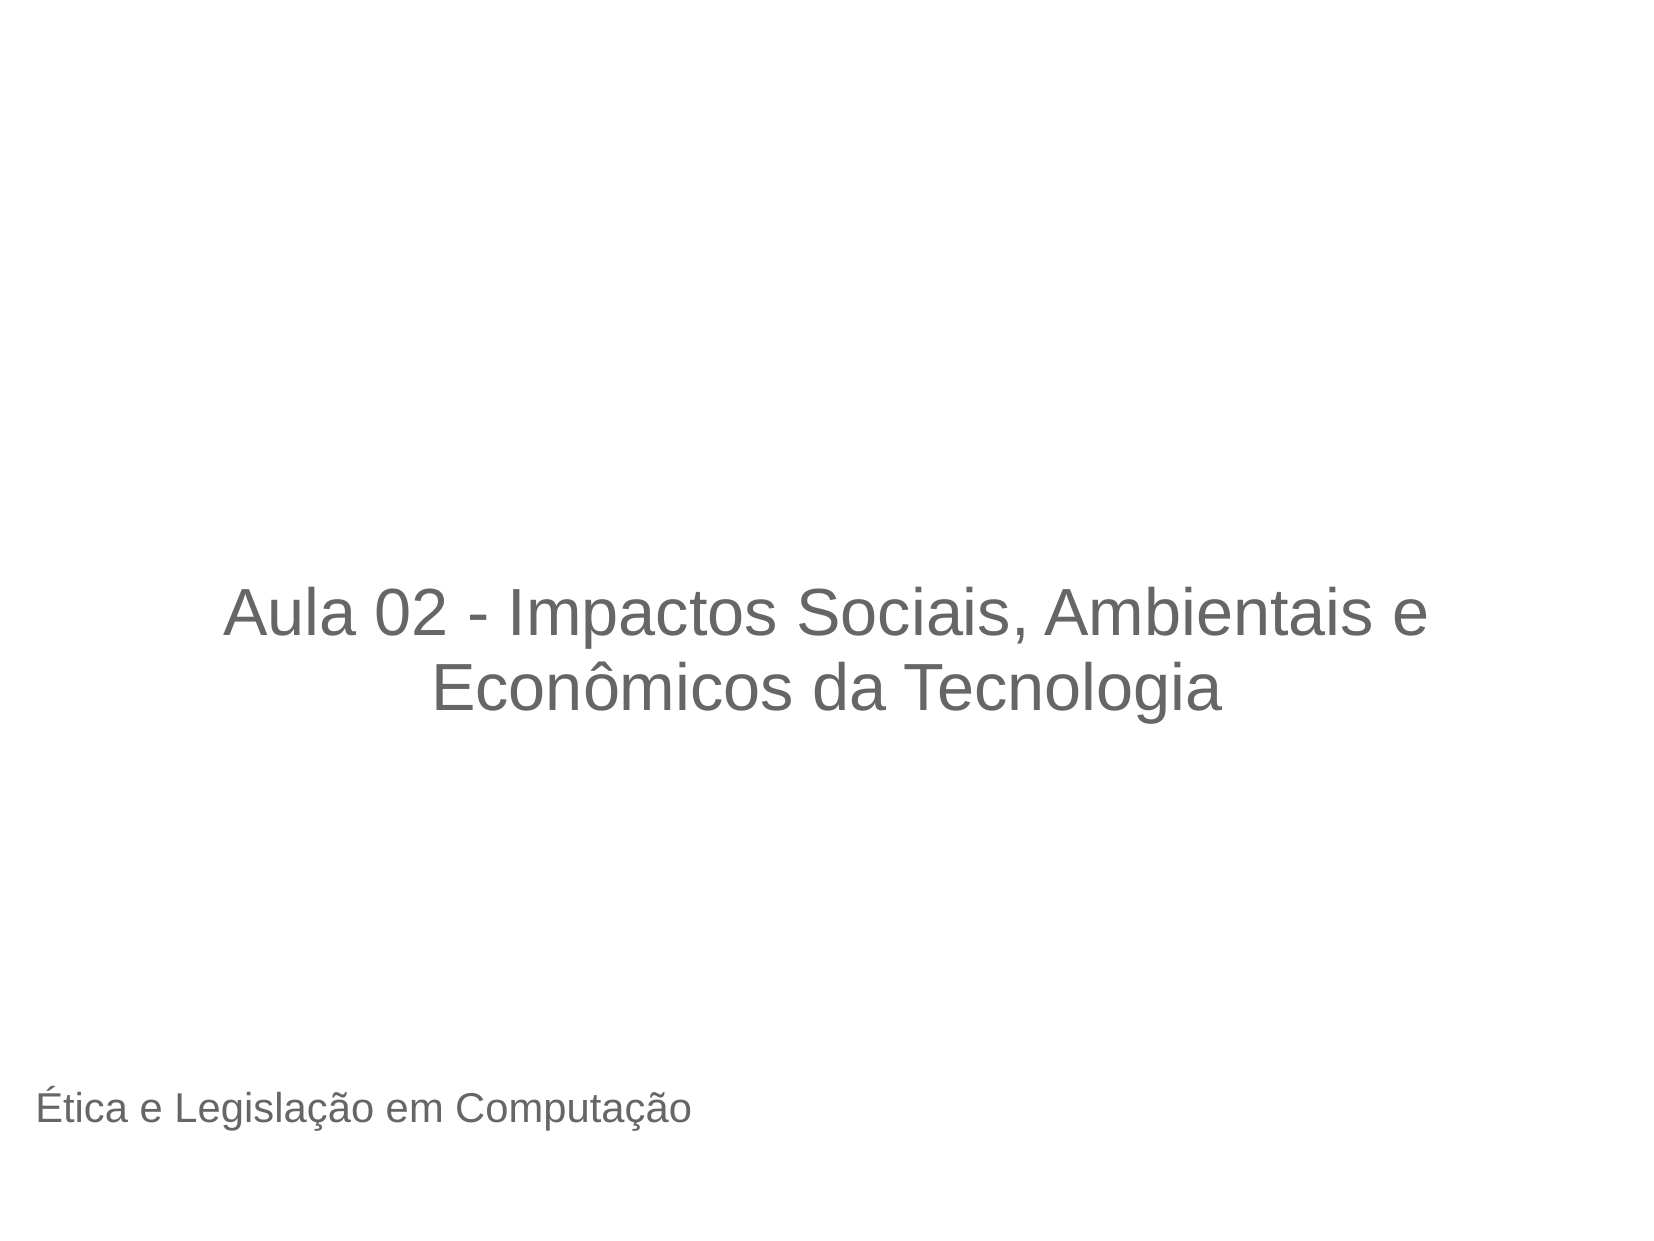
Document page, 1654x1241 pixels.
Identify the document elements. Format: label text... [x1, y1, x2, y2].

title Ética e Legislação em Computação [35, 1027, 1524, 1235]
subtitle Aula 02 - Impactos Sociais, Ambientais e Econômicos da Tecnologia [82, 290, 1571, 1010]
